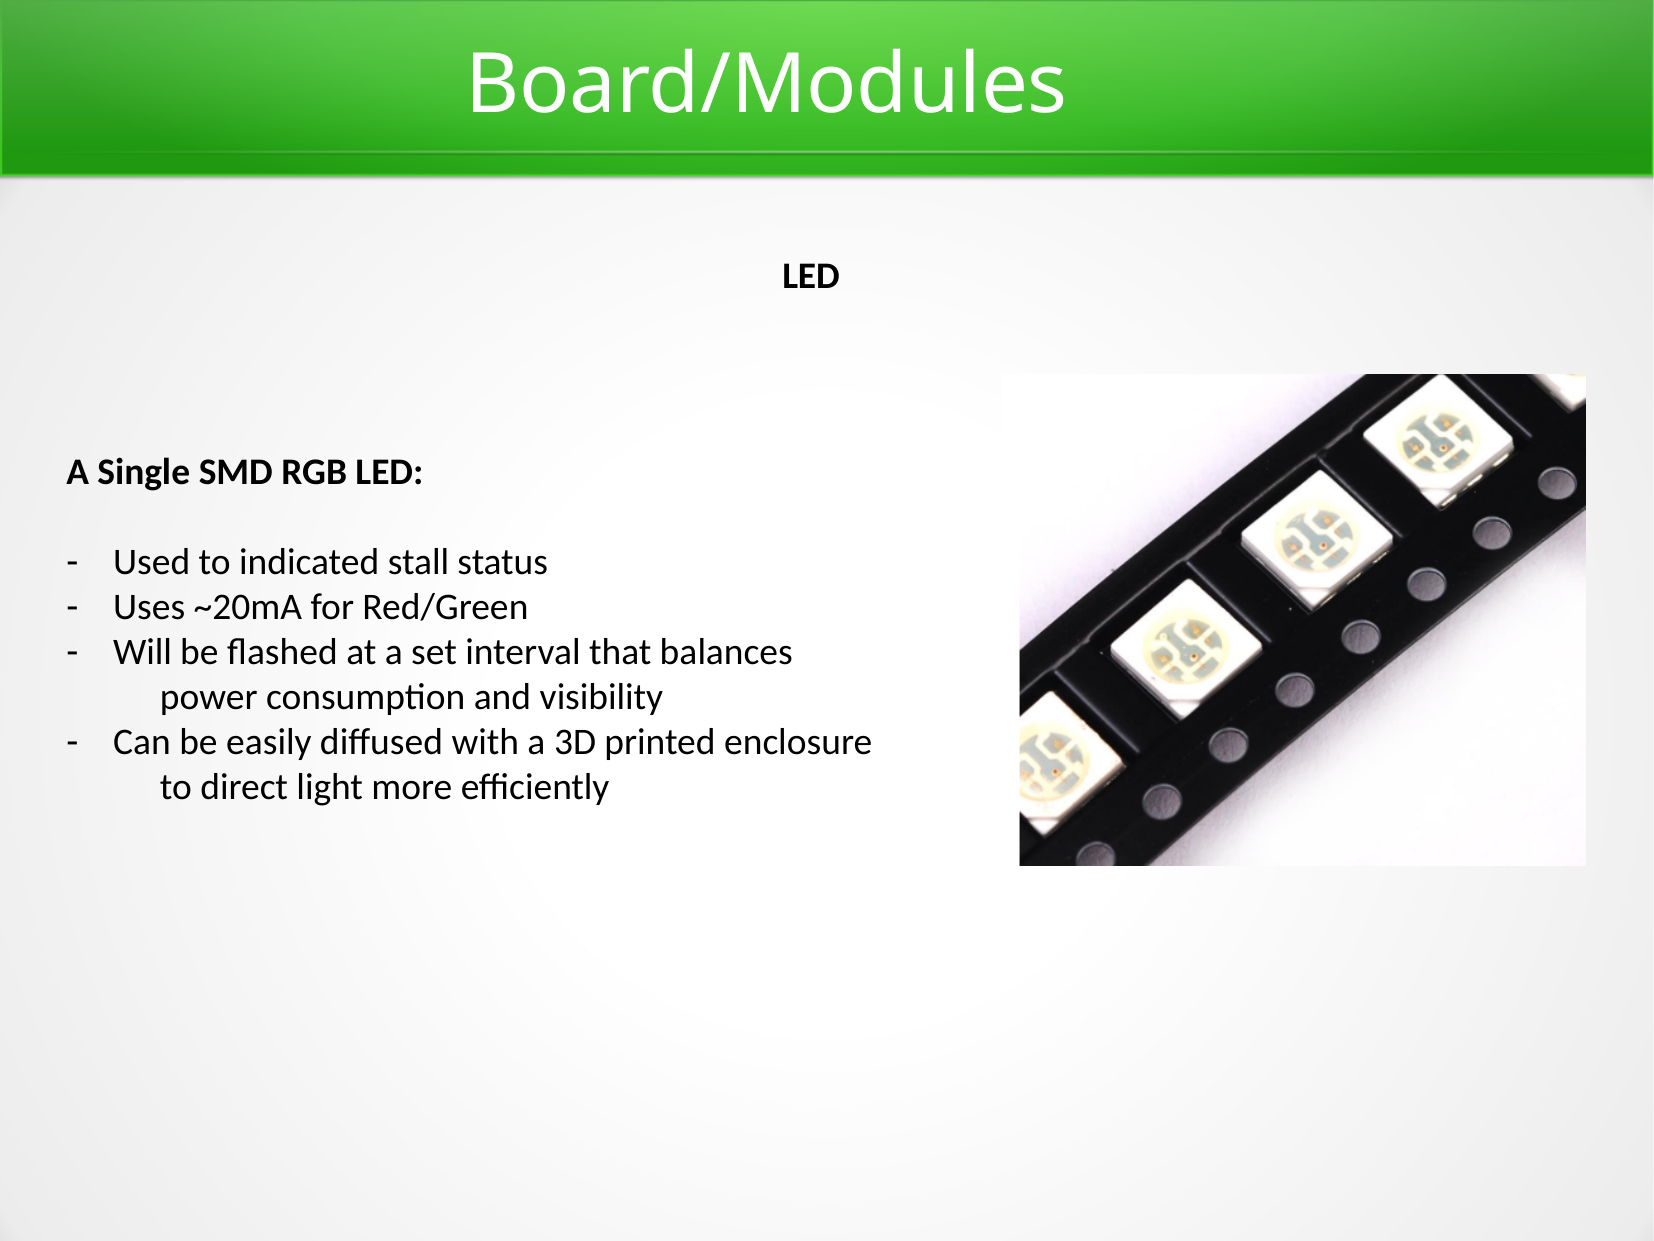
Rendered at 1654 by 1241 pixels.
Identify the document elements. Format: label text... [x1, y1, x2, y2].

picture [0, 0, 1654, 1241]
text_box Board/Modules [450, 21, 1285, 151]
text_box LED [767, 243, 887, 305]
text_box A Single SMD RGB LED: Used to indicated stall status Uses ~20mA for Red/Green Will be flashed at a set interval that balances power consumption and visibility Can be easily diffused with a 3D printed enclosure to direct light more efficiently [51, 439, 908, 905]
